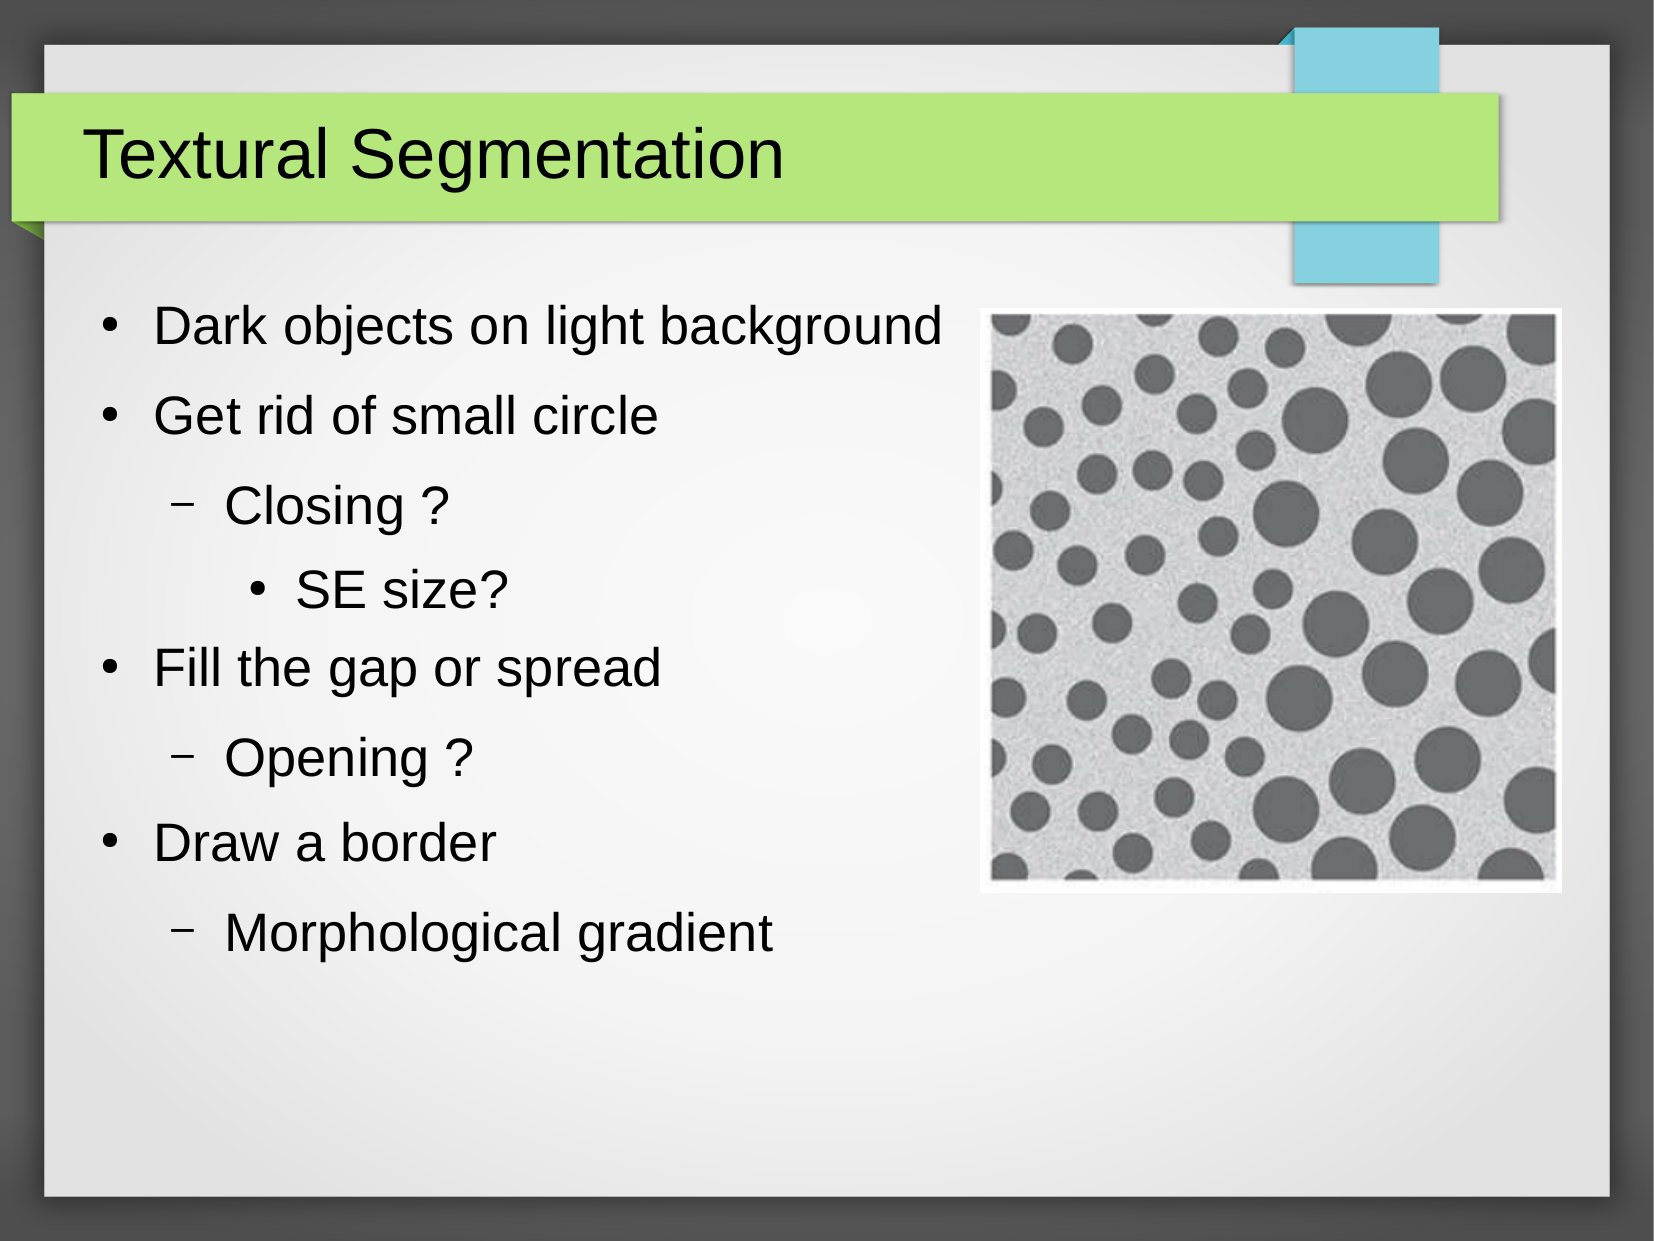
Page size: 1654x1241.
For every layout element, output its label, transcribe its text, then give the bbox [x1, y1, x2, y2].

title Textural Segmentation [82, 94, 1264, 213]
picture [0, 0, 1654, 1241]
list Dark objects on light background Get rid of small circle Closing ? SE size? Fill the gap or spread Opening ? Draw a border Morphological gradient [82, 295, 1571, 1135]
